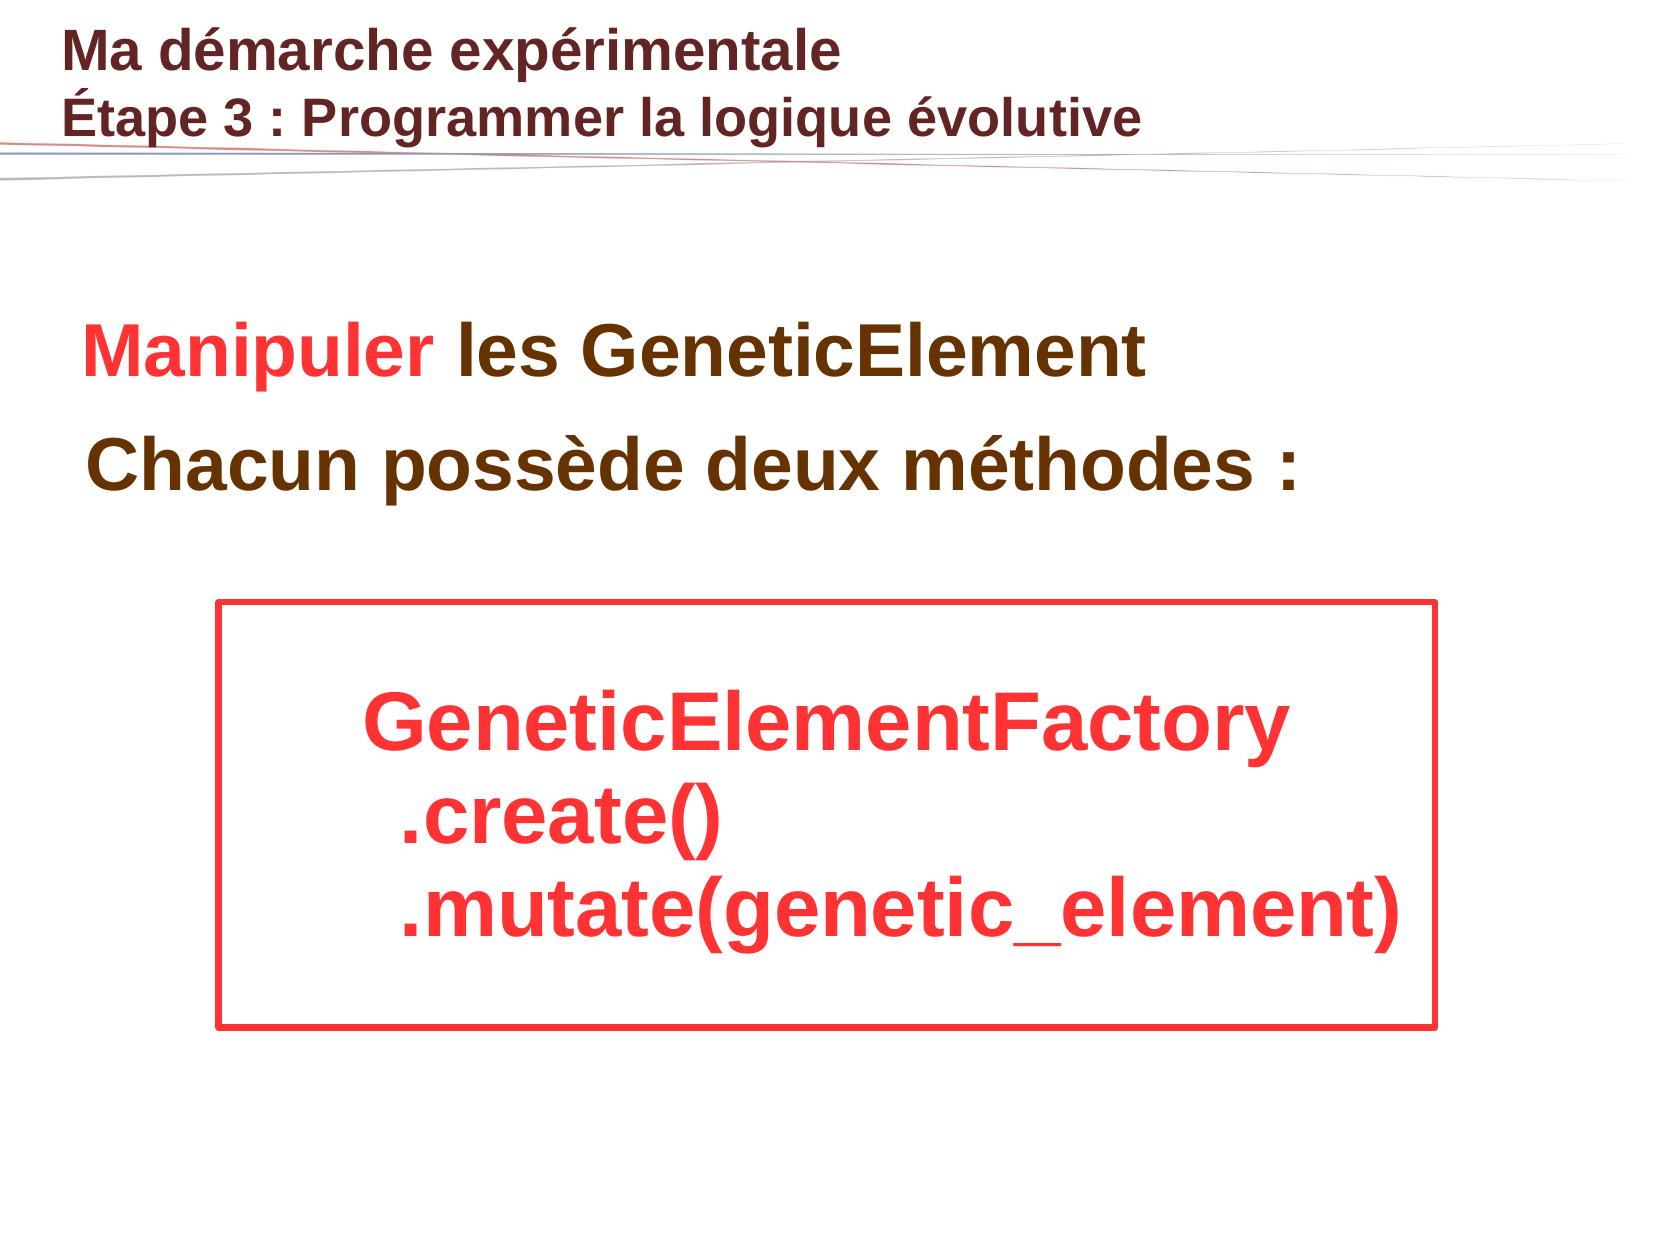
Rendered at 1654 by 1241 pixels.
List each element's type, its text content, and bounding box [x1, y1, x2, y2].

text_box Chacun possède deux méthodes : [70, 414, 1166, 517]
text_box GeneticElementFactory .create() .mutate(genetic_element) [218, 602, 1436, 1028]
title Ma démarche expérimentale Étape 3 : Programmer la logique évolutive [0, 11, 1205, 130]
picture [0, 133, 1626, 208]
text_box Manipuler les GeneticElement [66, 301, 1081, 404]
